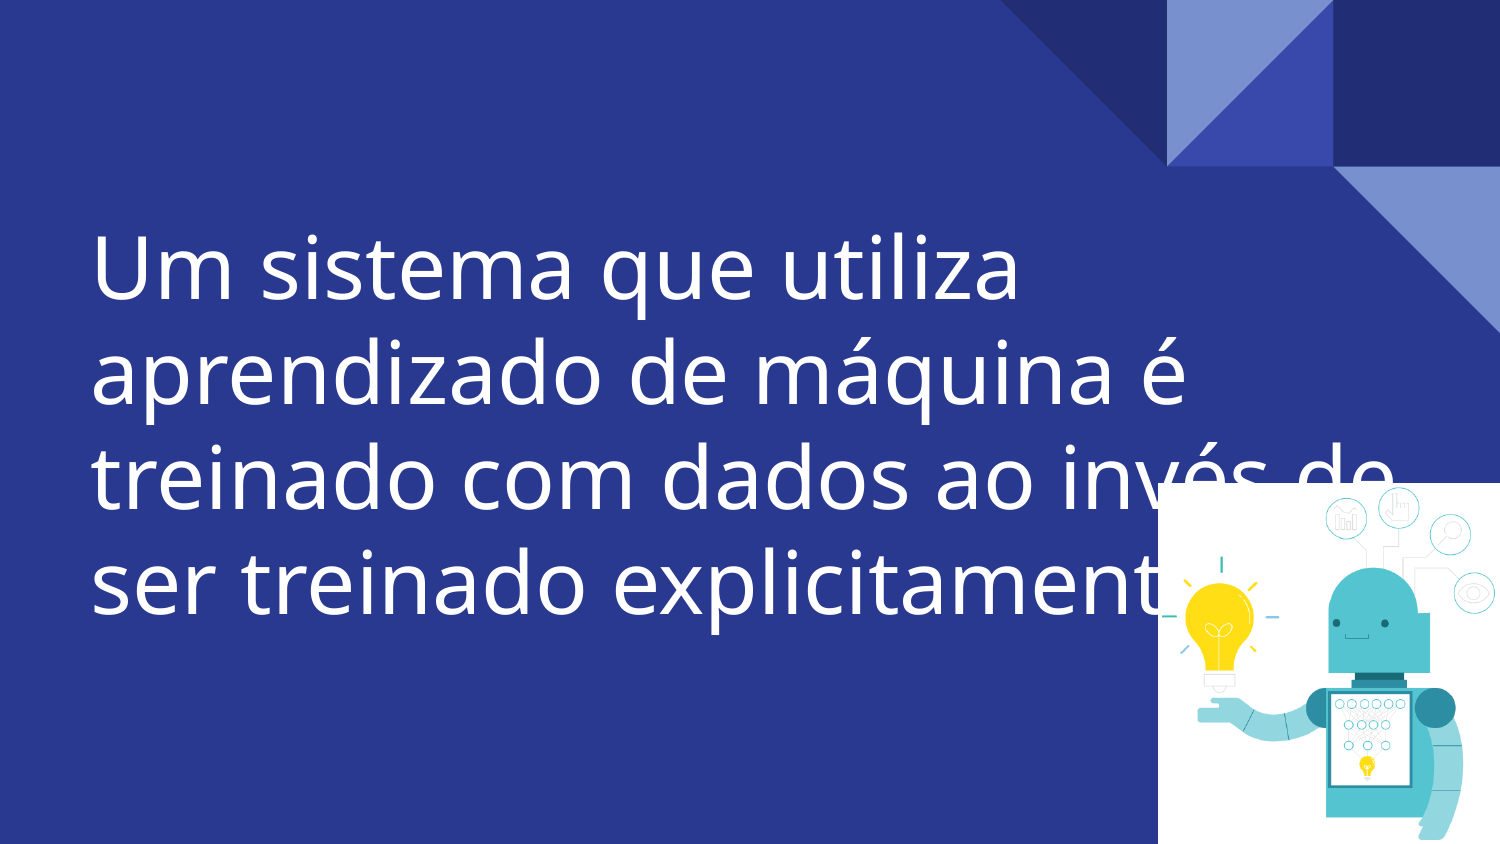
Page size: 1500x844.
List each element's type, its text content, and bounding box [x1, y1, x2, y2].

title Um sistema que utiliza aprendizado de máquina é treinado com dados ao invés de ser treinado explicitamente [75, 198, 1425, 646]
picture [1158, 483, 1500, 844]
